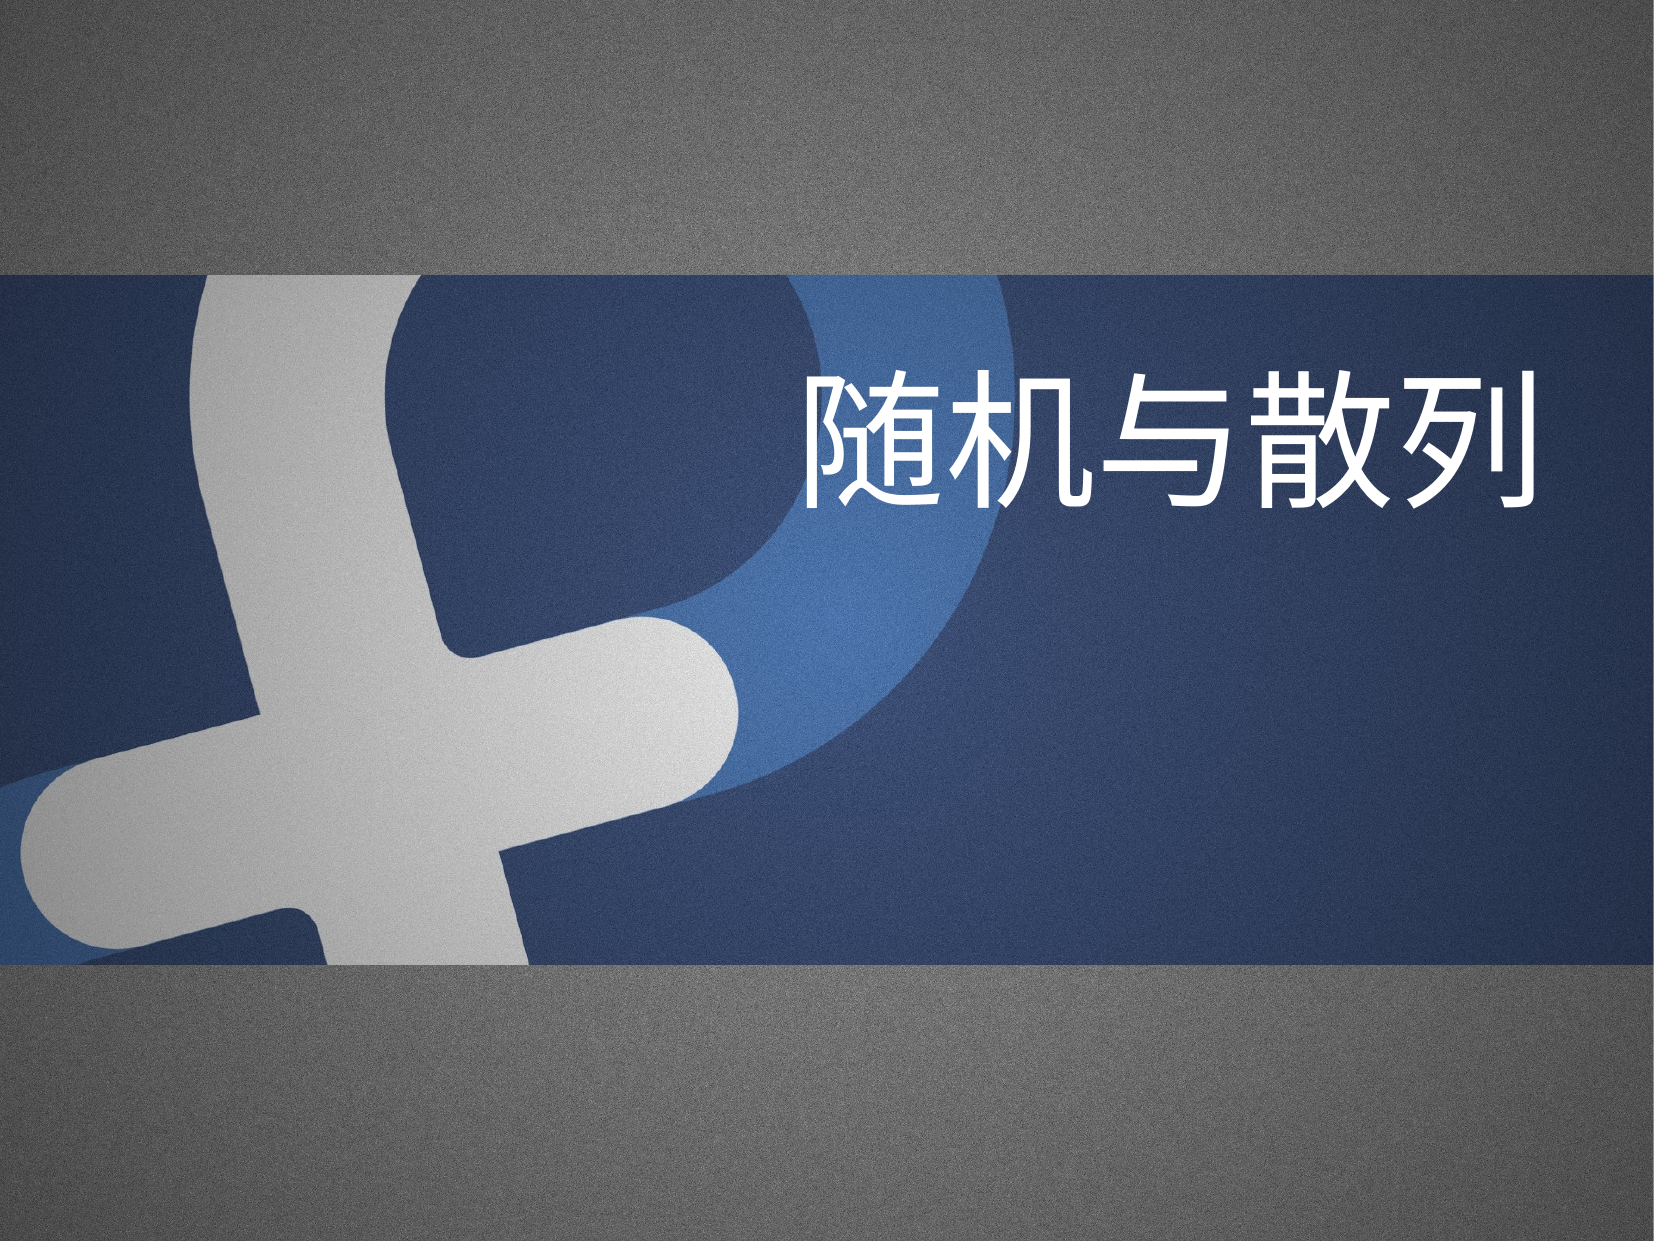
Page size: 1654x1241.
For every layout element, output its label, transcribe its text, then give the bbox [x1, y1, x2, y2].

text_box 随机与散列 [446, 315, 1561, 654]
picture [0, 0, 1654, 1241]
